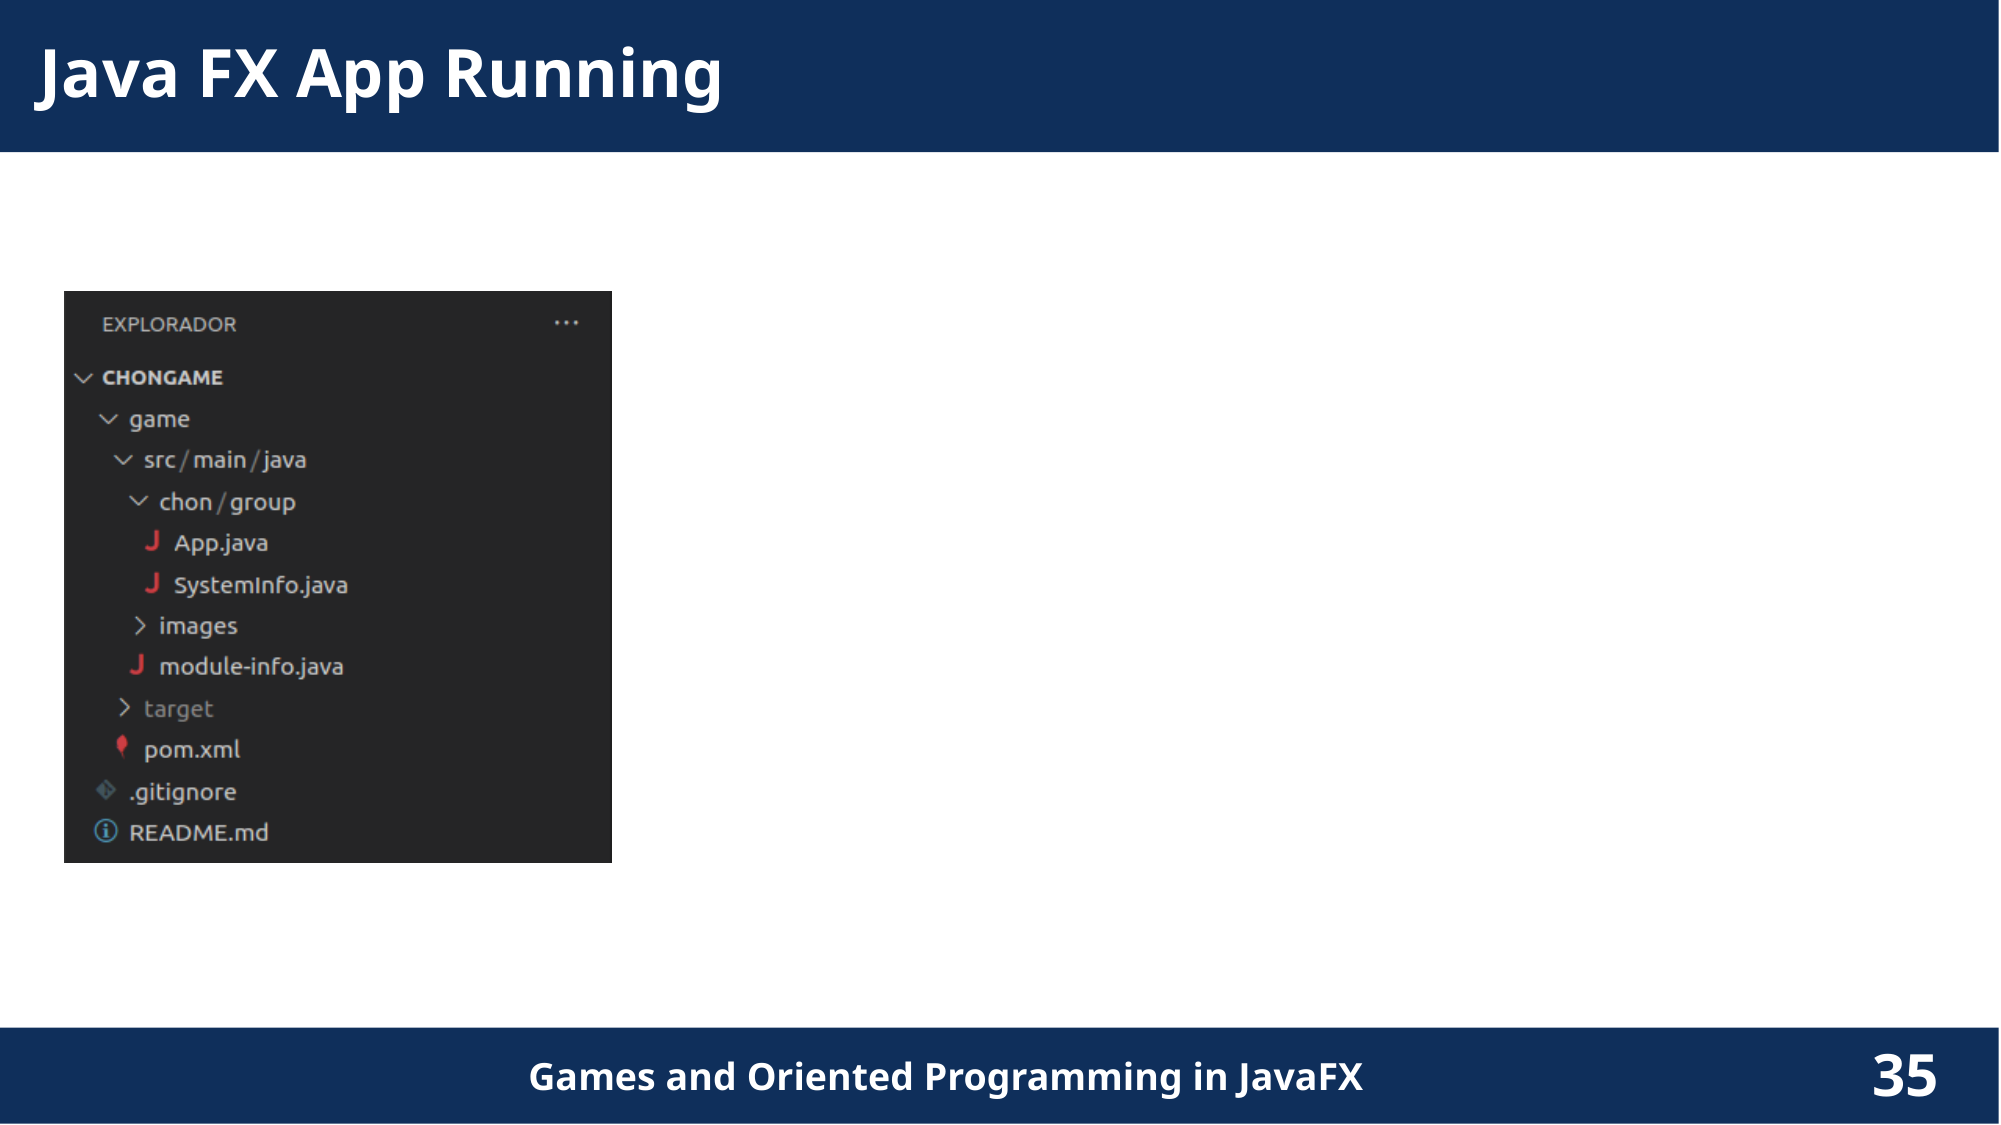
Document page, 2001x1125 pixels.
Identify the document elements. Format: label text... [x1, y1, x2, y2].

text_box Java FX App Running [25, 23, 1999, 119]
picture [64, 291, 612, 863]
